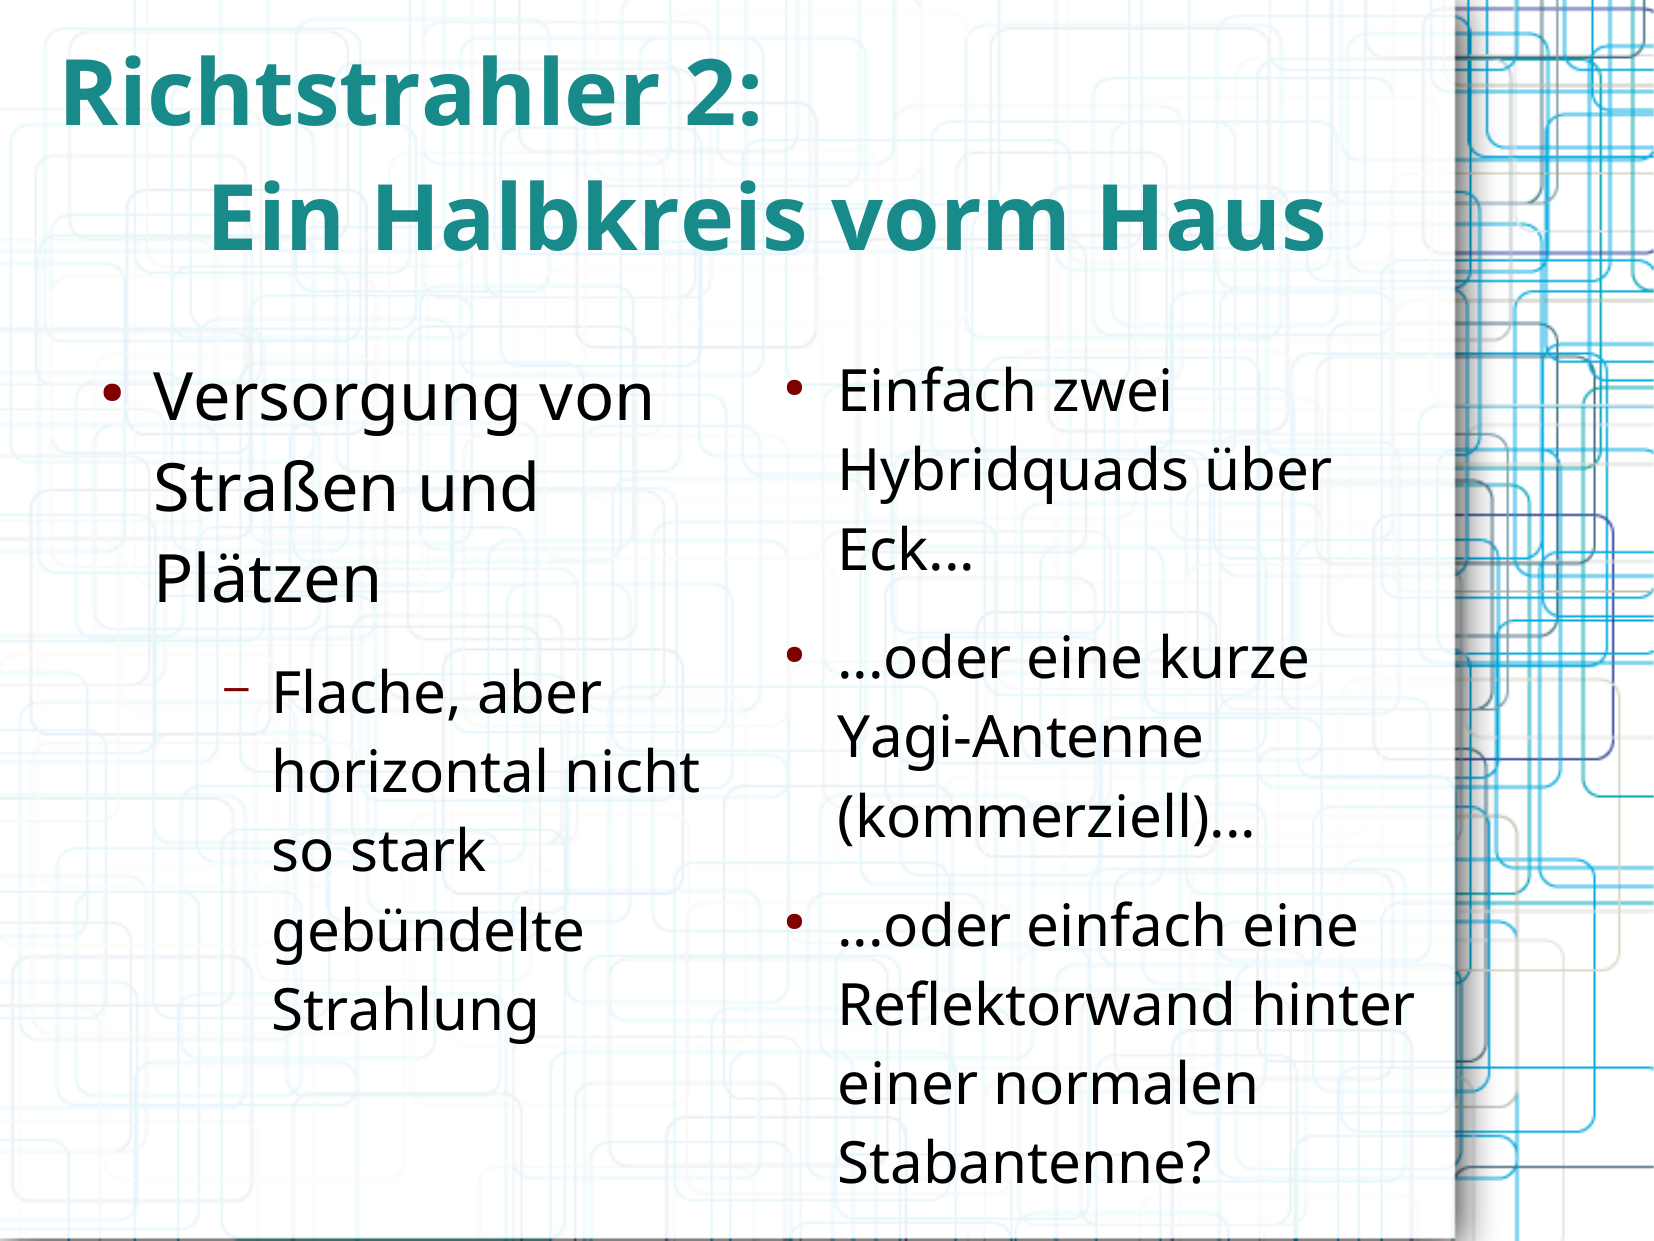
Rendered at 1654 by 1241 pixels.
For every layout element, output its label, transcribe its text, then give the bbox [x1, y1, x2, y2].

title Richtstrahler 2: Ein Halbkreis vorm Haus [59, 49, 1418, 257]
picture [0, 0, 1654, 1241]
list Einfach zwei Hybridquads über Eck... ...oder eine kurze Yagi-Antenne (kommerziell)... ...oder einfach eine Reflektorwand hinter einer normalen Stabantenne? Messen! [766, 349, 1418, 1156]
list Versorgung von Straßen und Plätzen Flache, aber horizontal nicht so stark gebündelte Strahlung [82, 349, 734, 1069]
